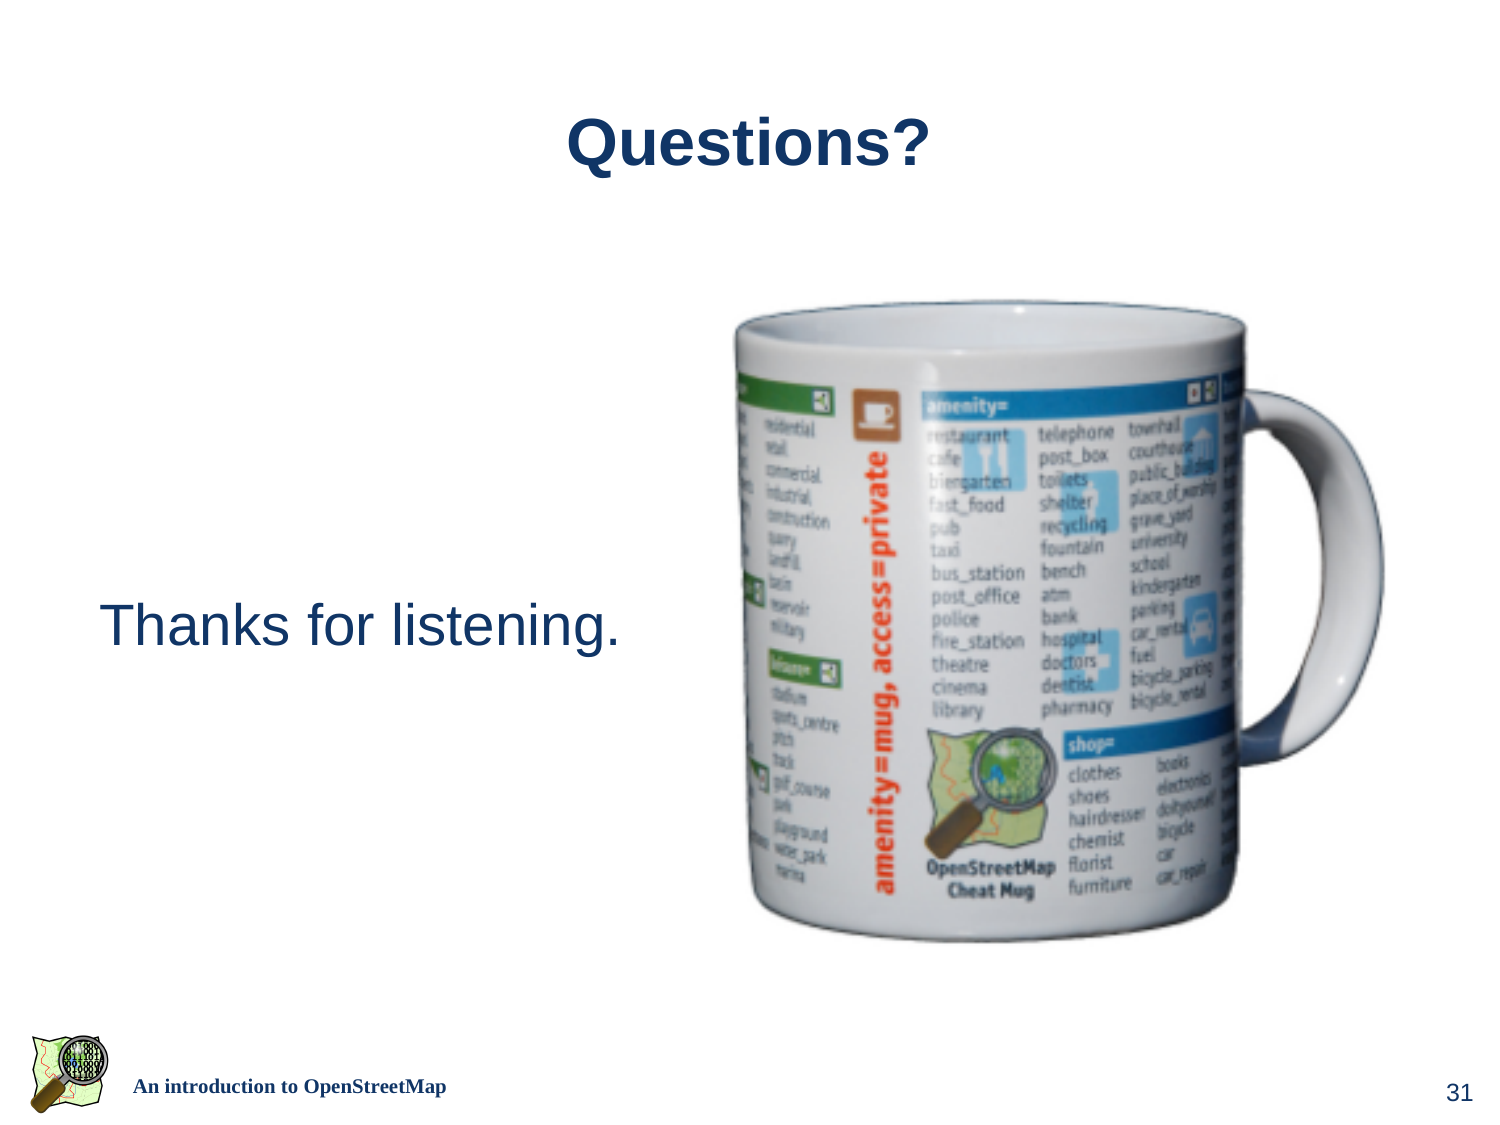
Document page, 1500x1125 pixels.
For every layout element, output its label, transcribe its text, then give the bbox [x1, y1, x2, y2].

picture [731, 295, 1388, 949]
picture [29, 1033, 110, 1114]
title Questions? [74, 44, 1425, 233]
subtitle Thanks for listening. [59, 386, 664, 857]
